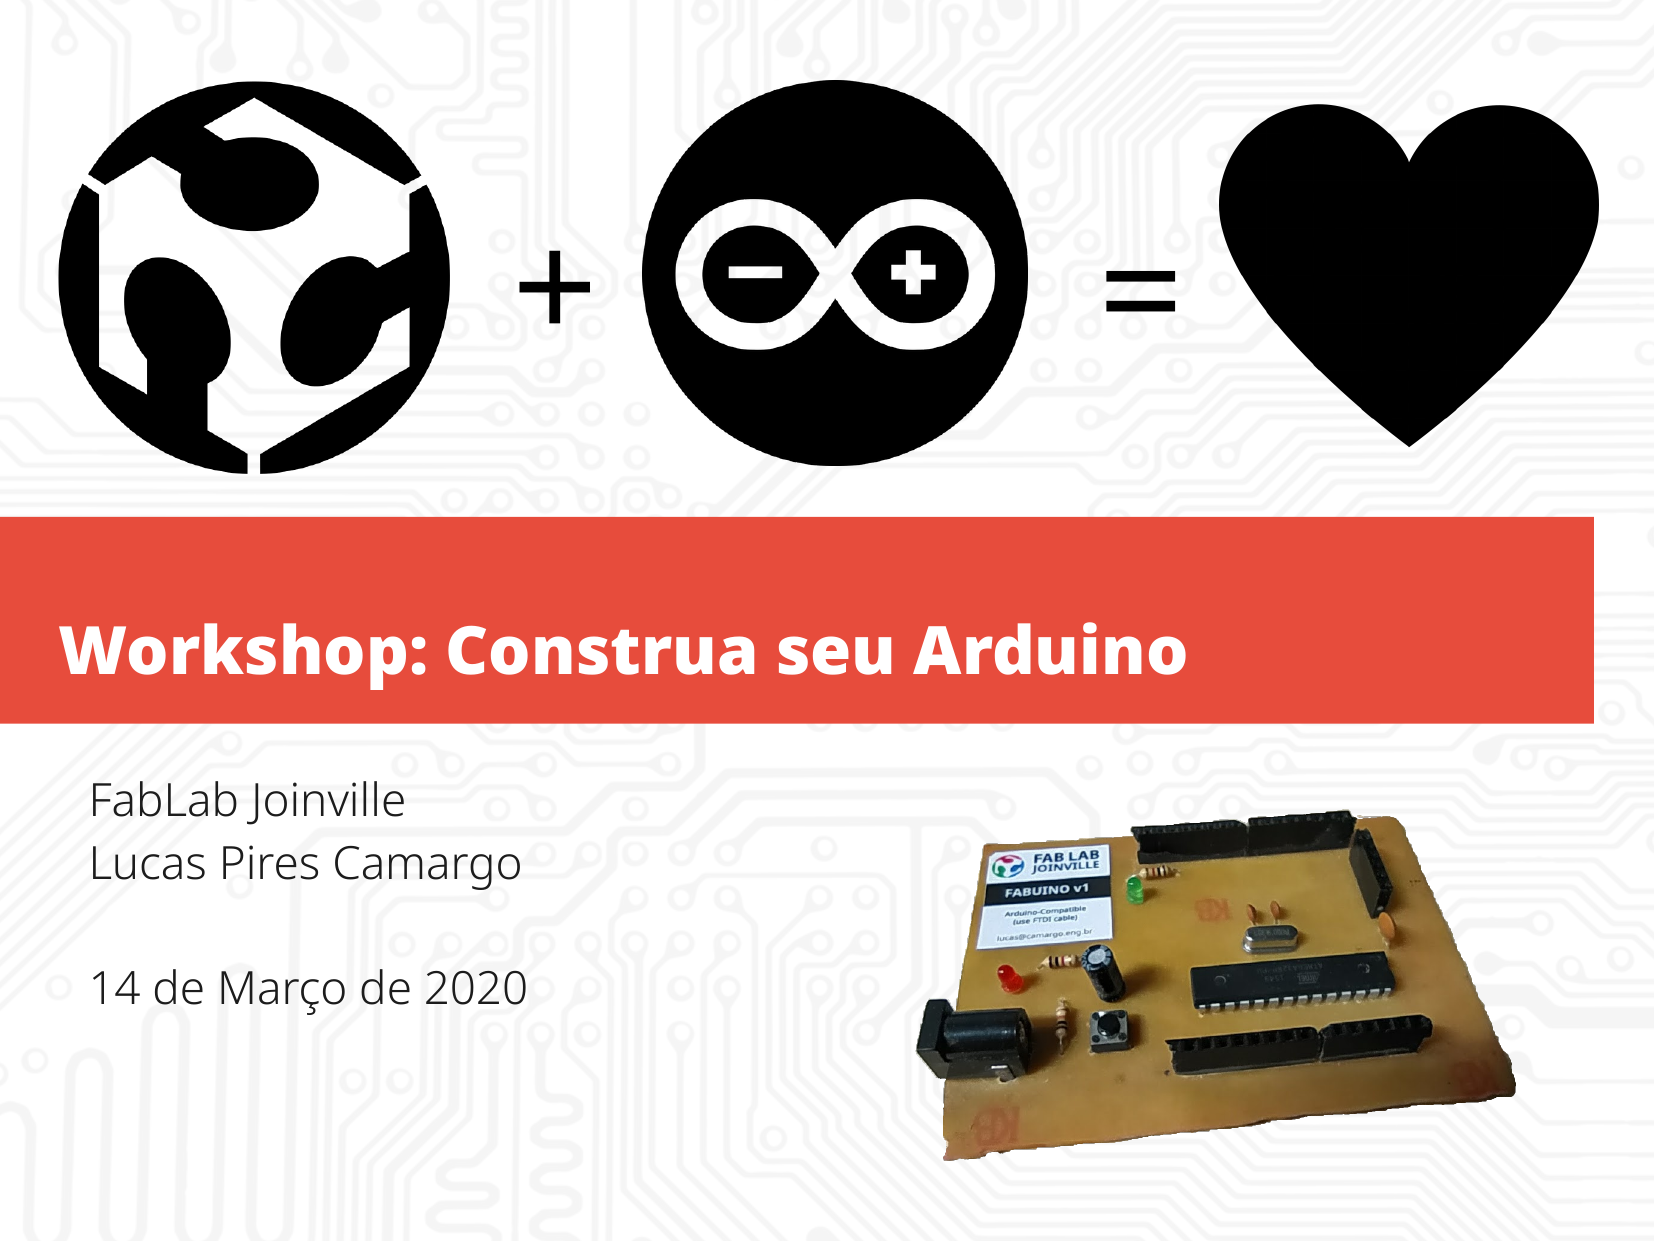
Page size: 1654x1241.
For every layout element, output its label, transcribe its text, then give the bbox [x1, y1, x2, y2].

picture [1219, 86, 1599, 466]
text_box + [488, 174, 669, 391]
subtitle FabLab Joinville Lucas Pires Camargo 14 de Março de 2020 [88, 767, 1594, 1182]
picture [642, 80, 1028, 466]
text_box = [1074, 178, 1219, 395]
picture [51, 74, 457, 481]
picture [915, 809, 1516, 1162]
title Workshop: Construa seu Arduino [58, 546, 1594, 695]
